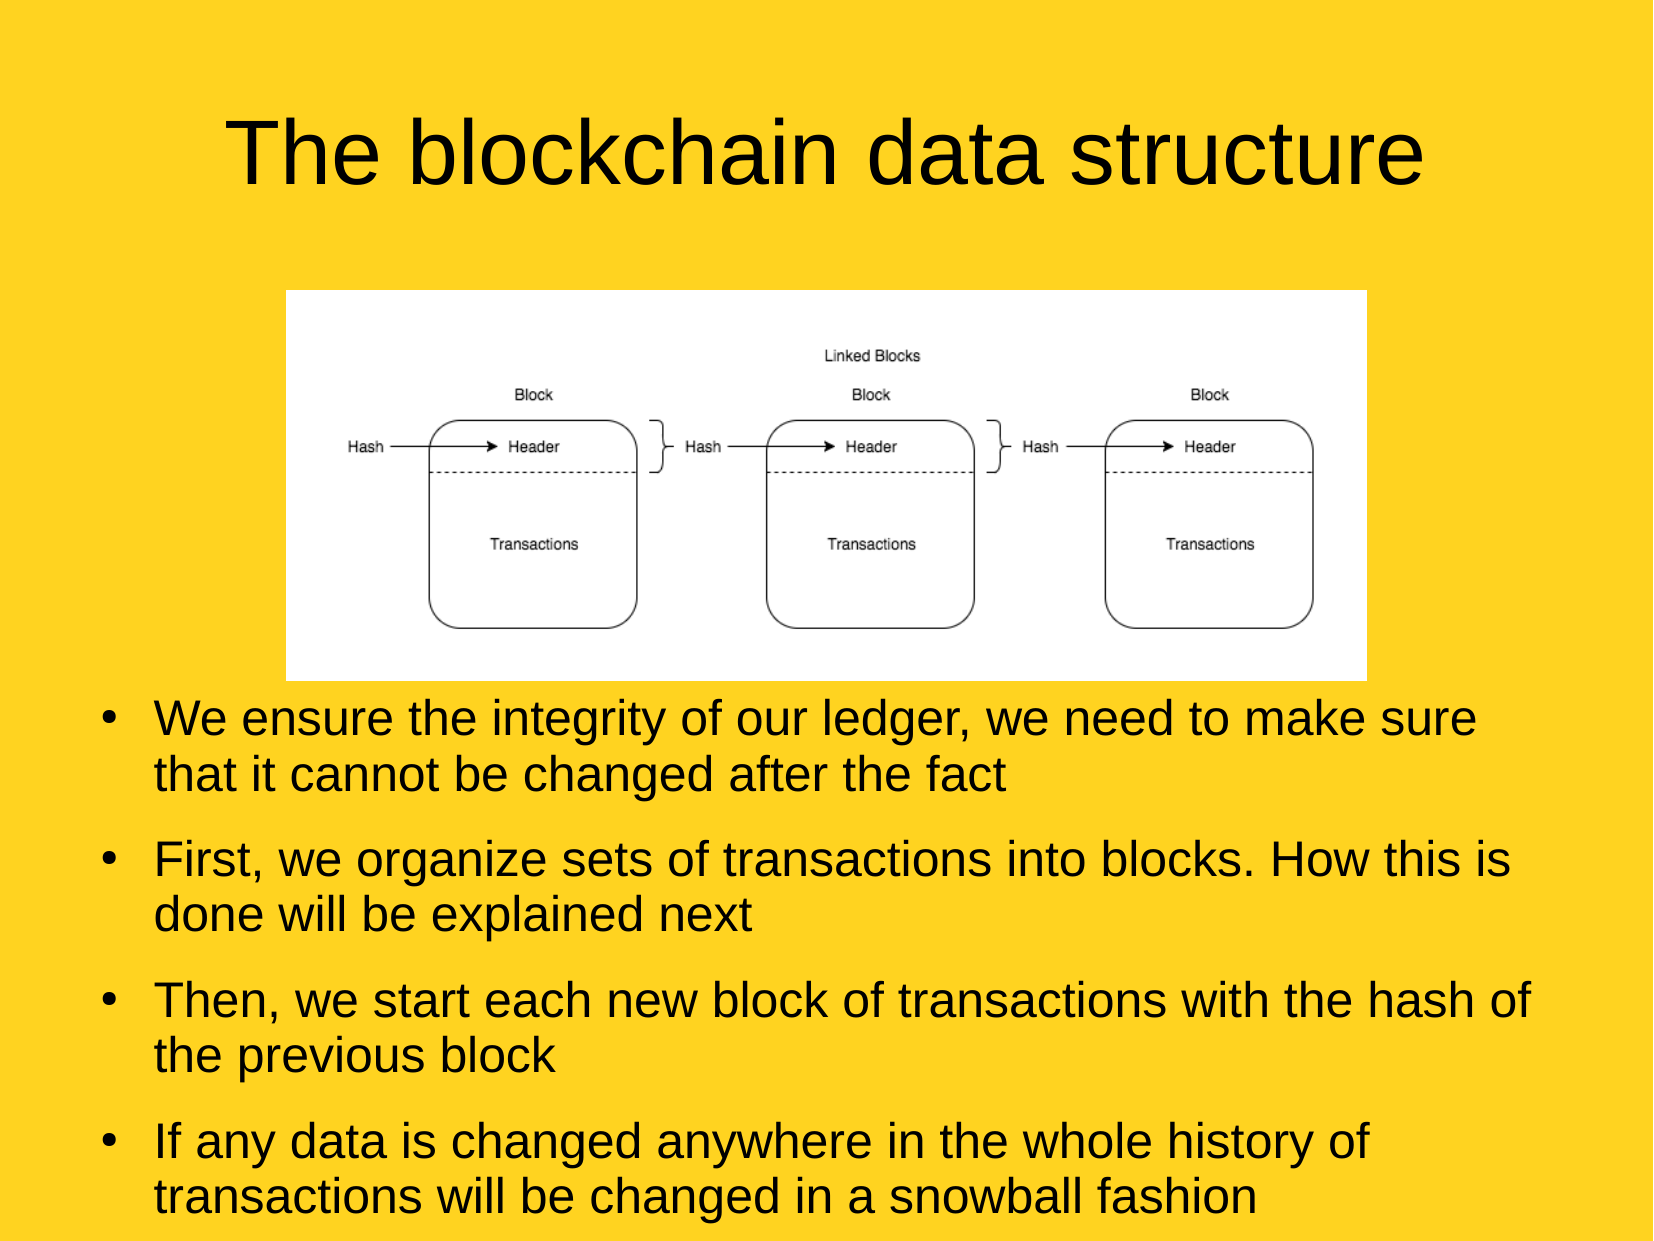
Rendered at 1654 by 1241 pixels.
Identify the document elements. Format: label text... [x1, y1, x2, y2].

title The blockchain data structure [82, 49, 1571, 257]
picture [286, 290, 1367, 681]
list We ensure the integrity of our ledger, we need to make sure that it cannot be changed after the fact First, we organize sets of transactions into blocks. How this is done will be explained next Then, we start each new block of transactions with the hash of the previous block If any data is changed anywhere in the whole history of transactions will be changed in a snowball fashion [82, 690, 1576, 1225]
